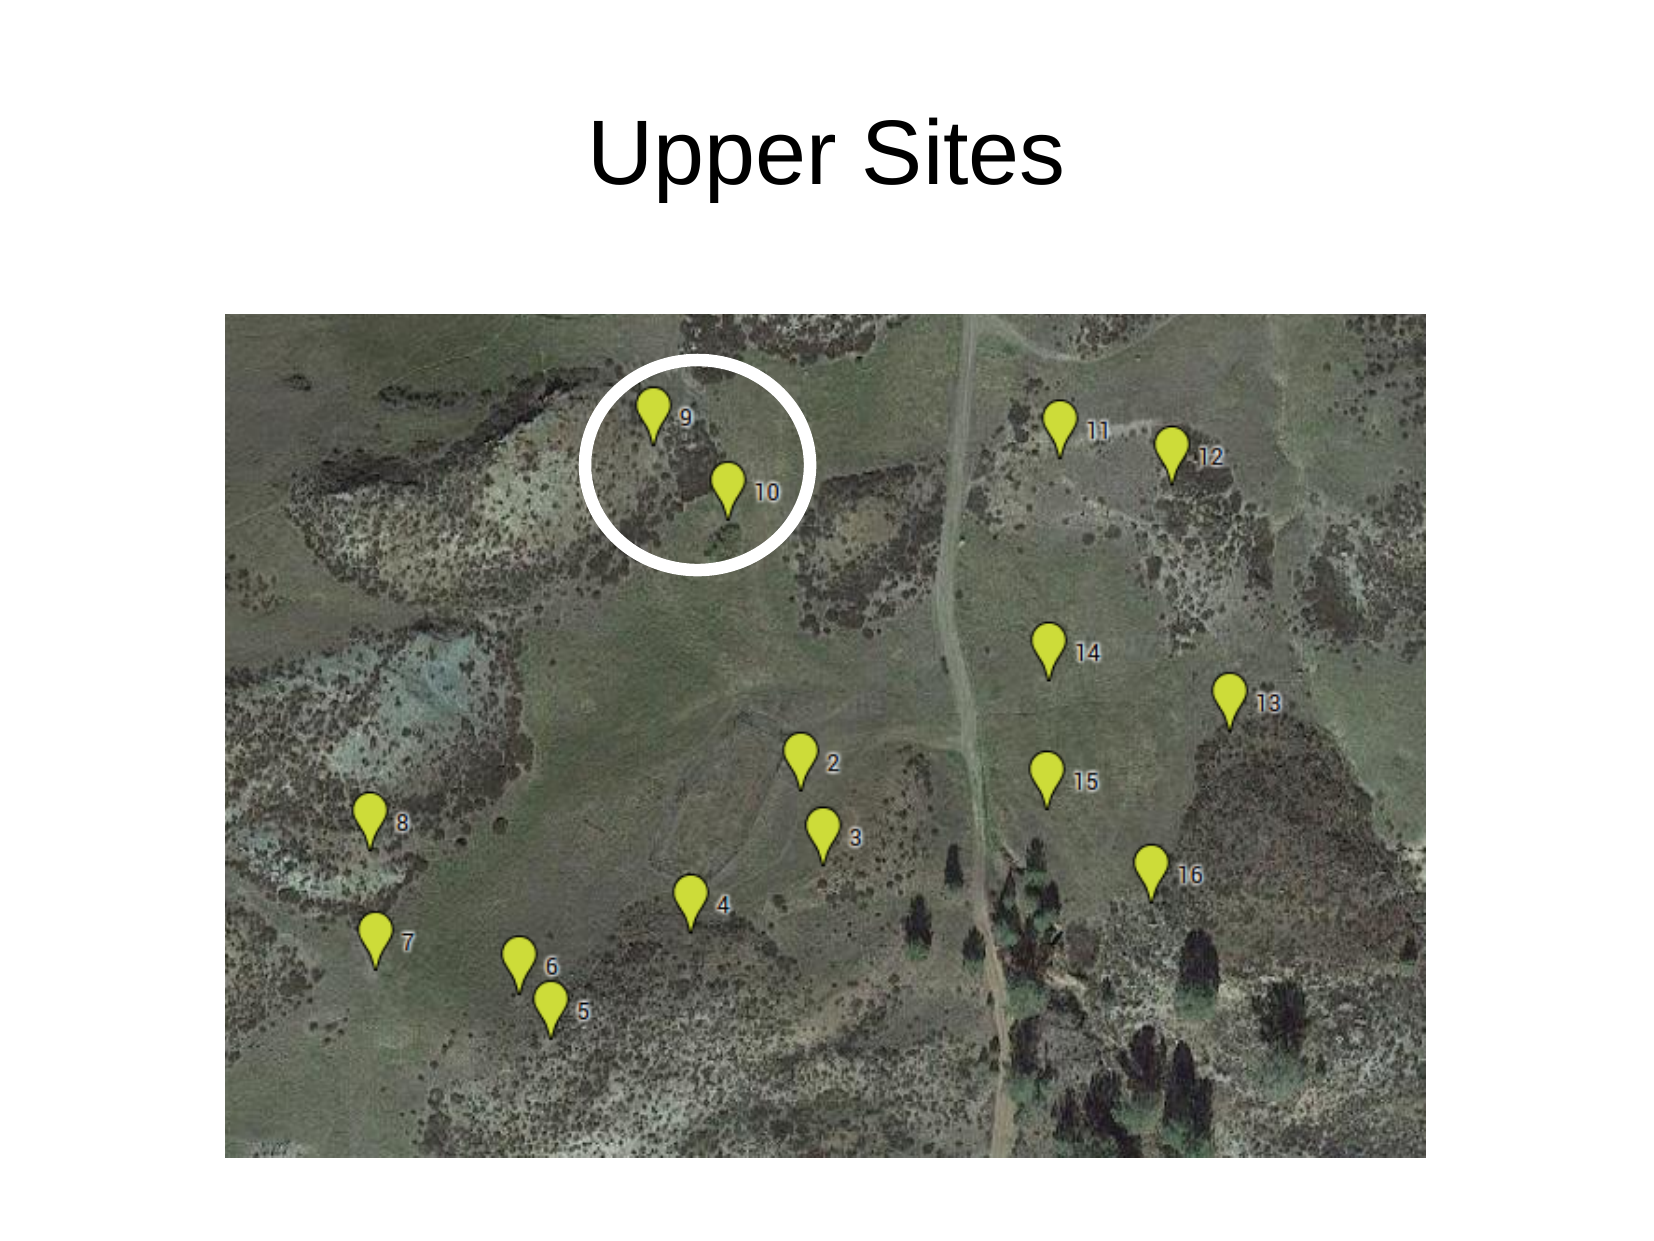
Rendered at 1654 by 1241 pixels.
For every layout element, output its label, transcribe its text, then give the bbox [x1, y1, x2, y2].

title Upper Sites [82, 49, 1571, 257]
picture [225, 314, 1426, 1158]
